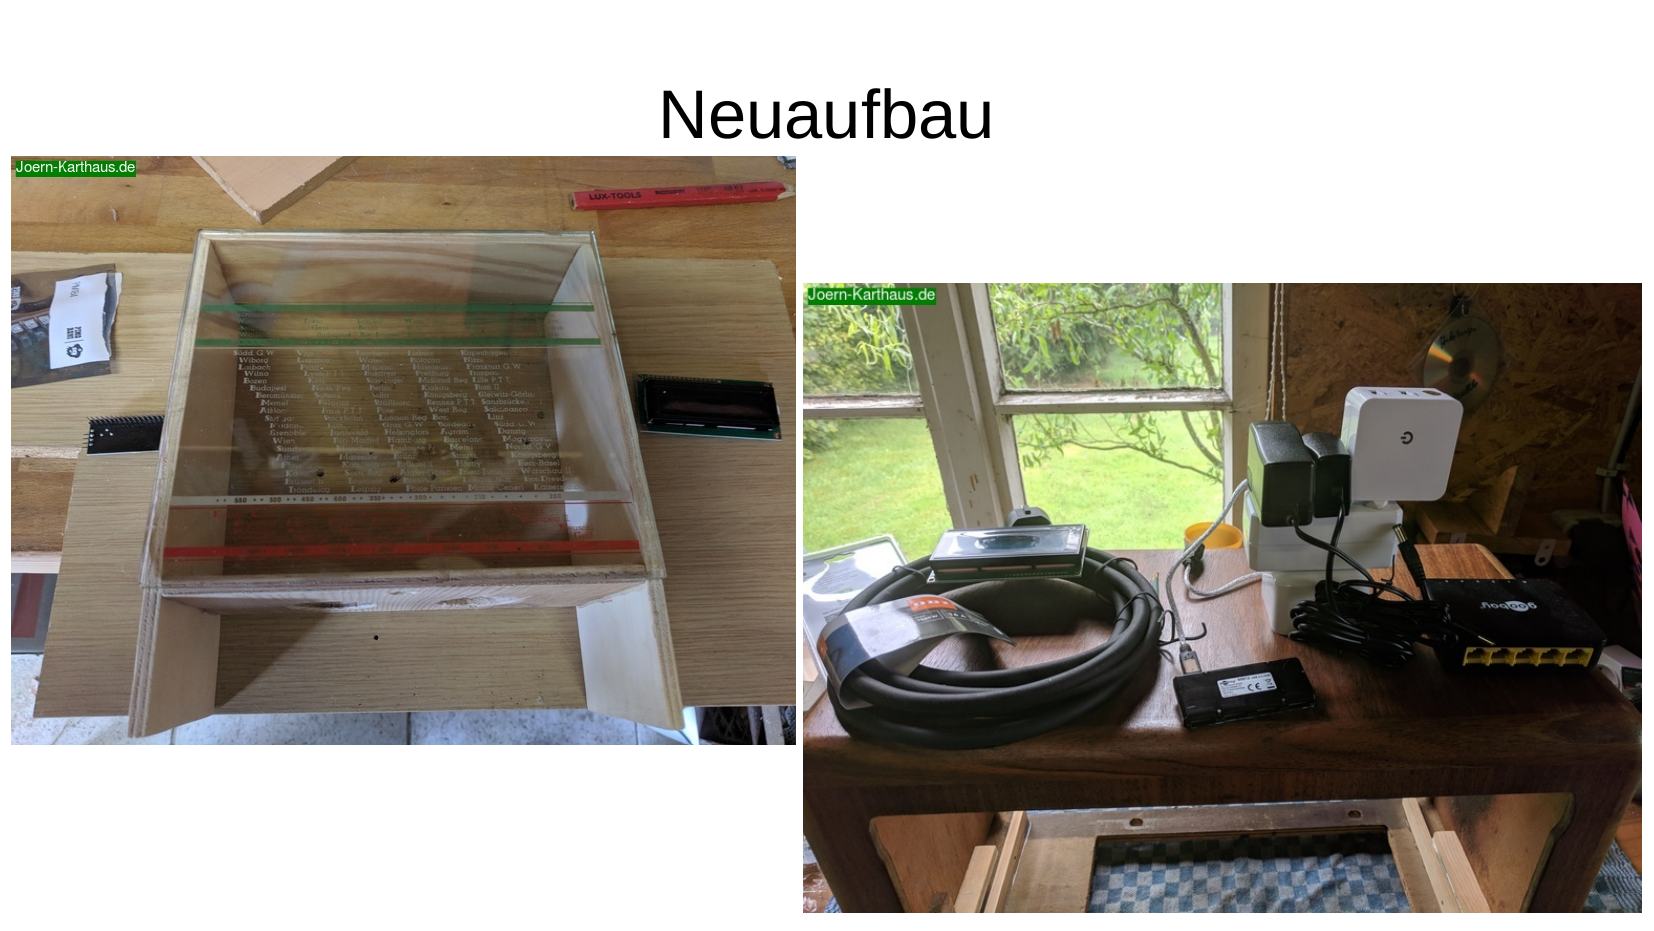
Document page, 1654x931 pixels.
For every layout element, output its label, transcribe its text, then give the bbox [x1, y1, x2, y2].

picture [11, 156, 796, 745]
picture [803, 283, 1642, 913]
title Neuaufbau [82, 37, 1571, 193]
